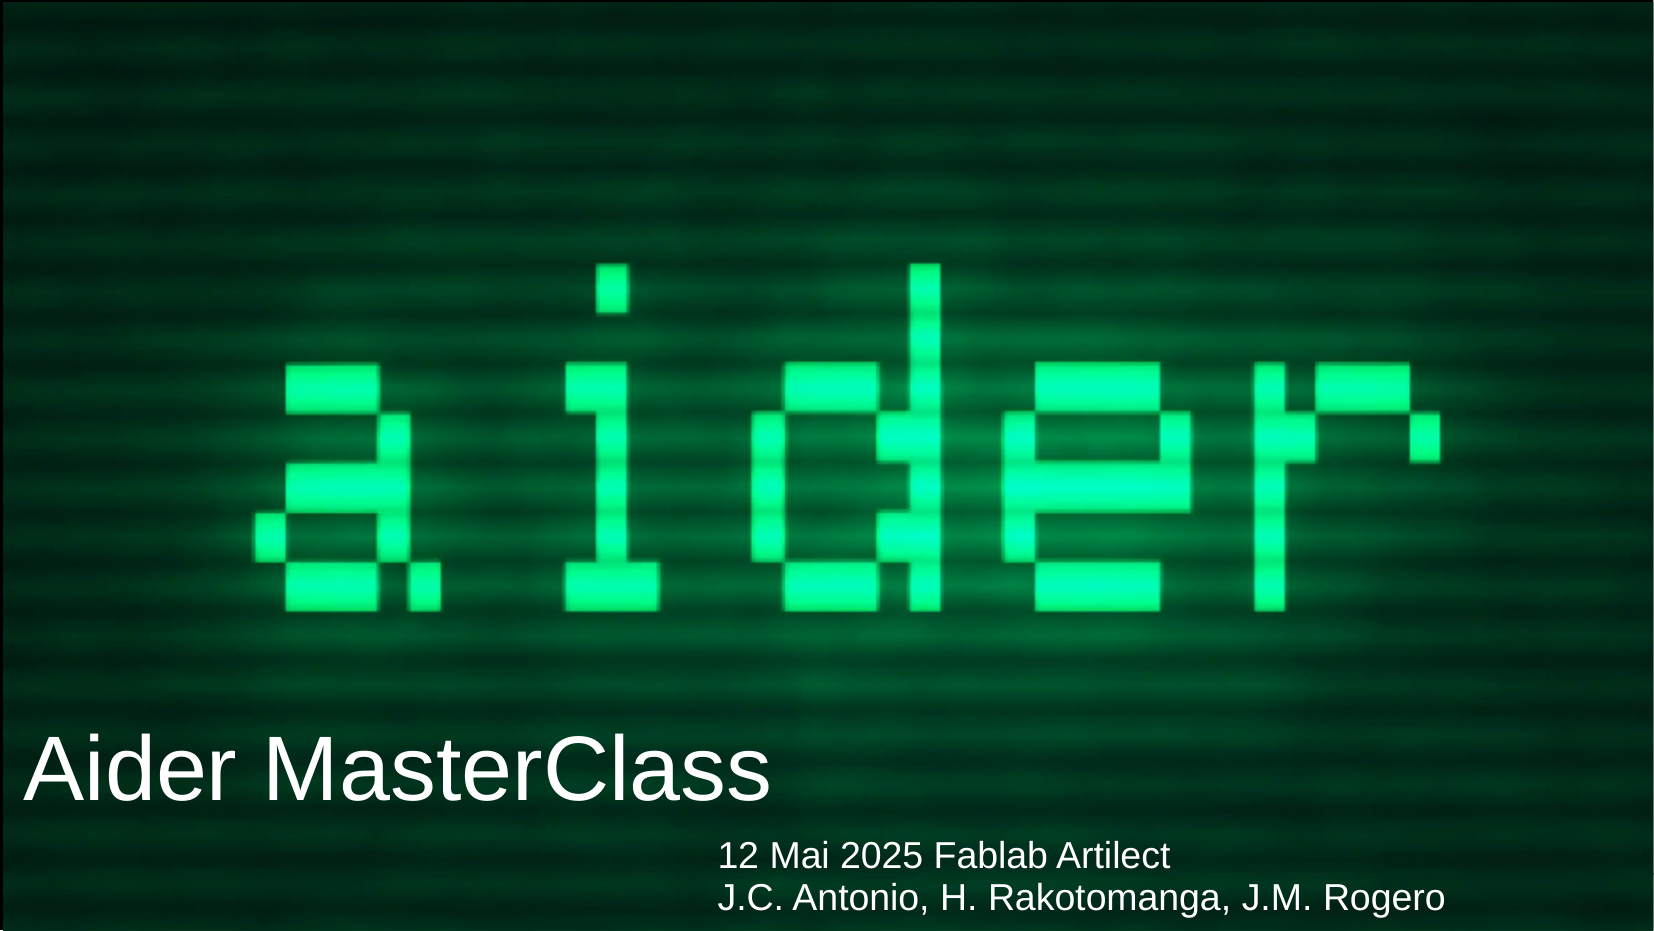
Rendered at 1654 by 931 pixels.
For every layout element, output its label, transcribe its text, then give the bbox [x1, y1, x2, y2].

picture [3, 2, 1654, 931]
title Aider MasterClass [23, 666, 1501, 872]
text_box 12 Mai 2025 Fablab Artilect J.C. Antonio, H. Rakotomanga, J.M. Rogero [702, 826, 1461, 926]
